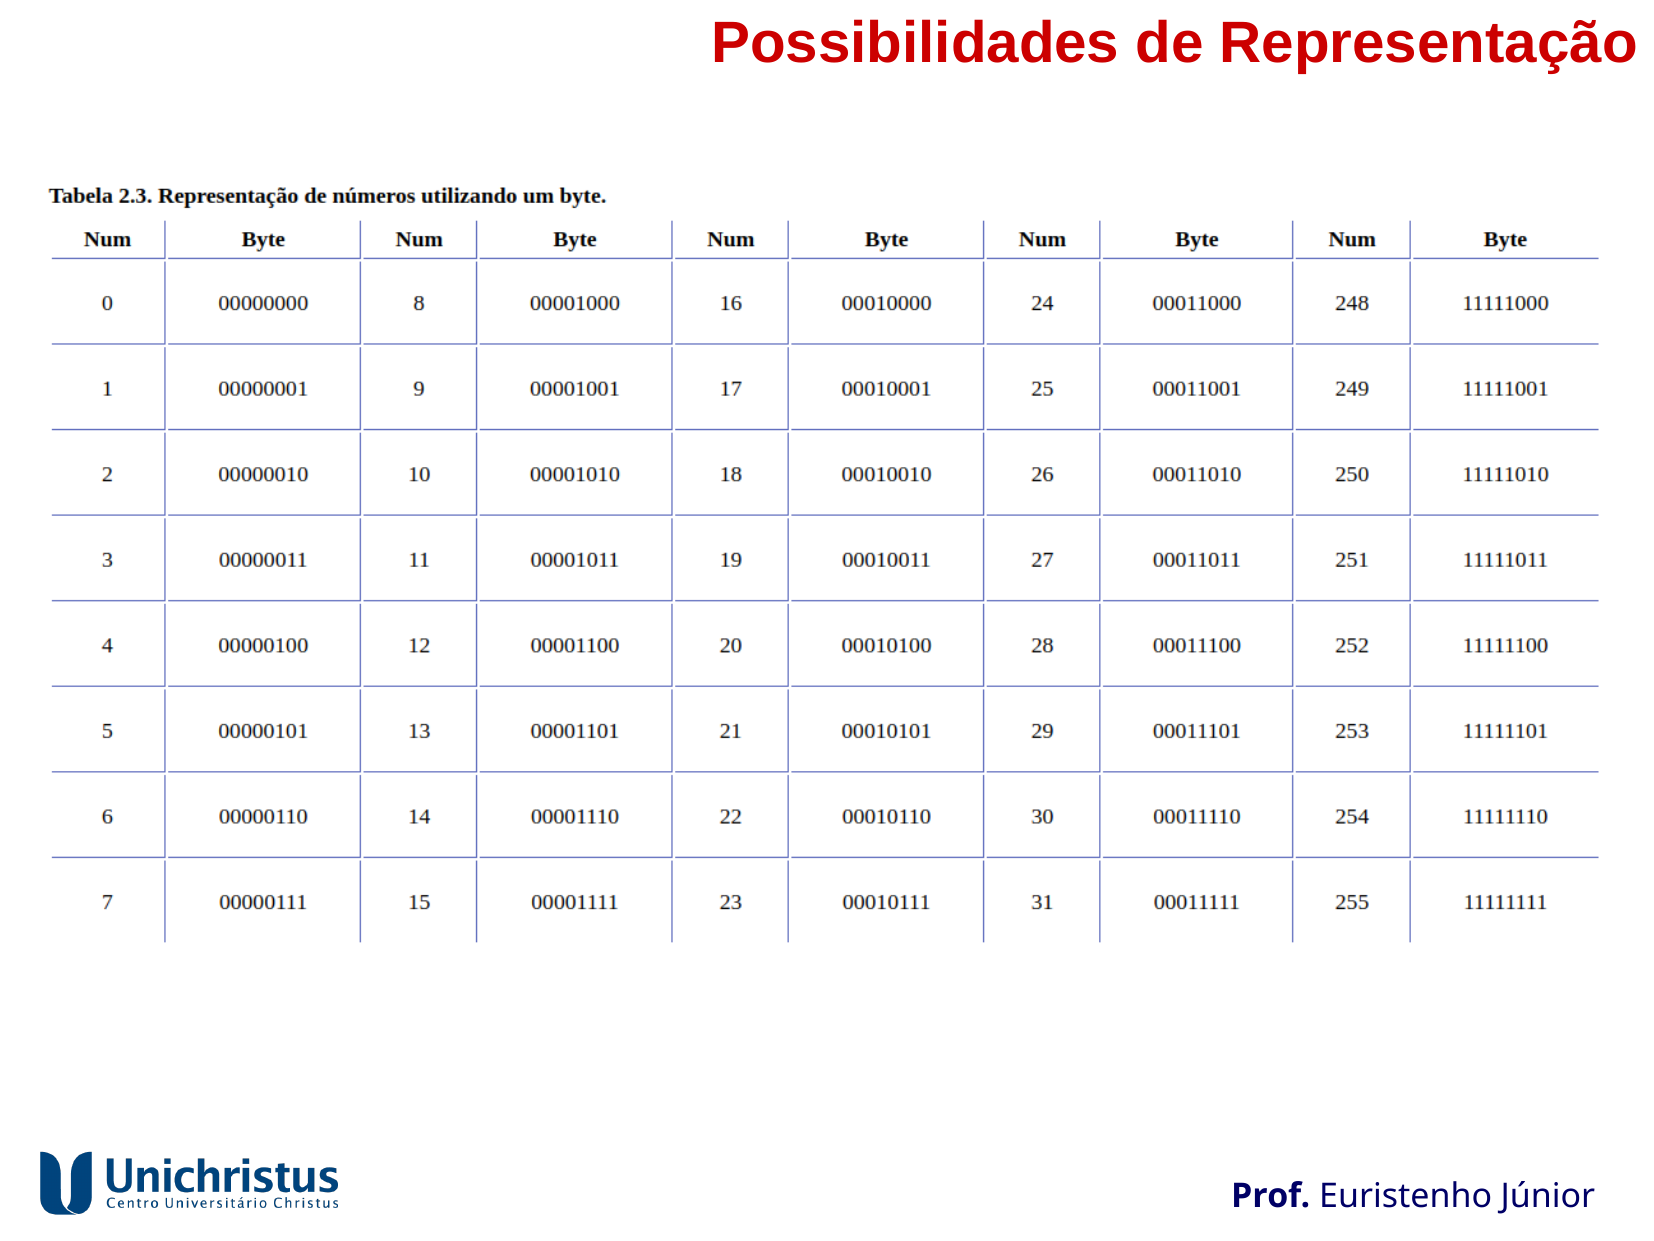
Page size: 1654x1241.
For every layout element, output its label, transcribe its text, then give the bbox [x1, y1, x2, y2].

text_box Prof. Euristenho Júnior [1216, 1163, 1654, 1224]
text_box Possibilidades de Representação [696, 2, 1654, 83]
picture [38, 180, 1614, 945]
picture [35, 1148, 343, 1217]
